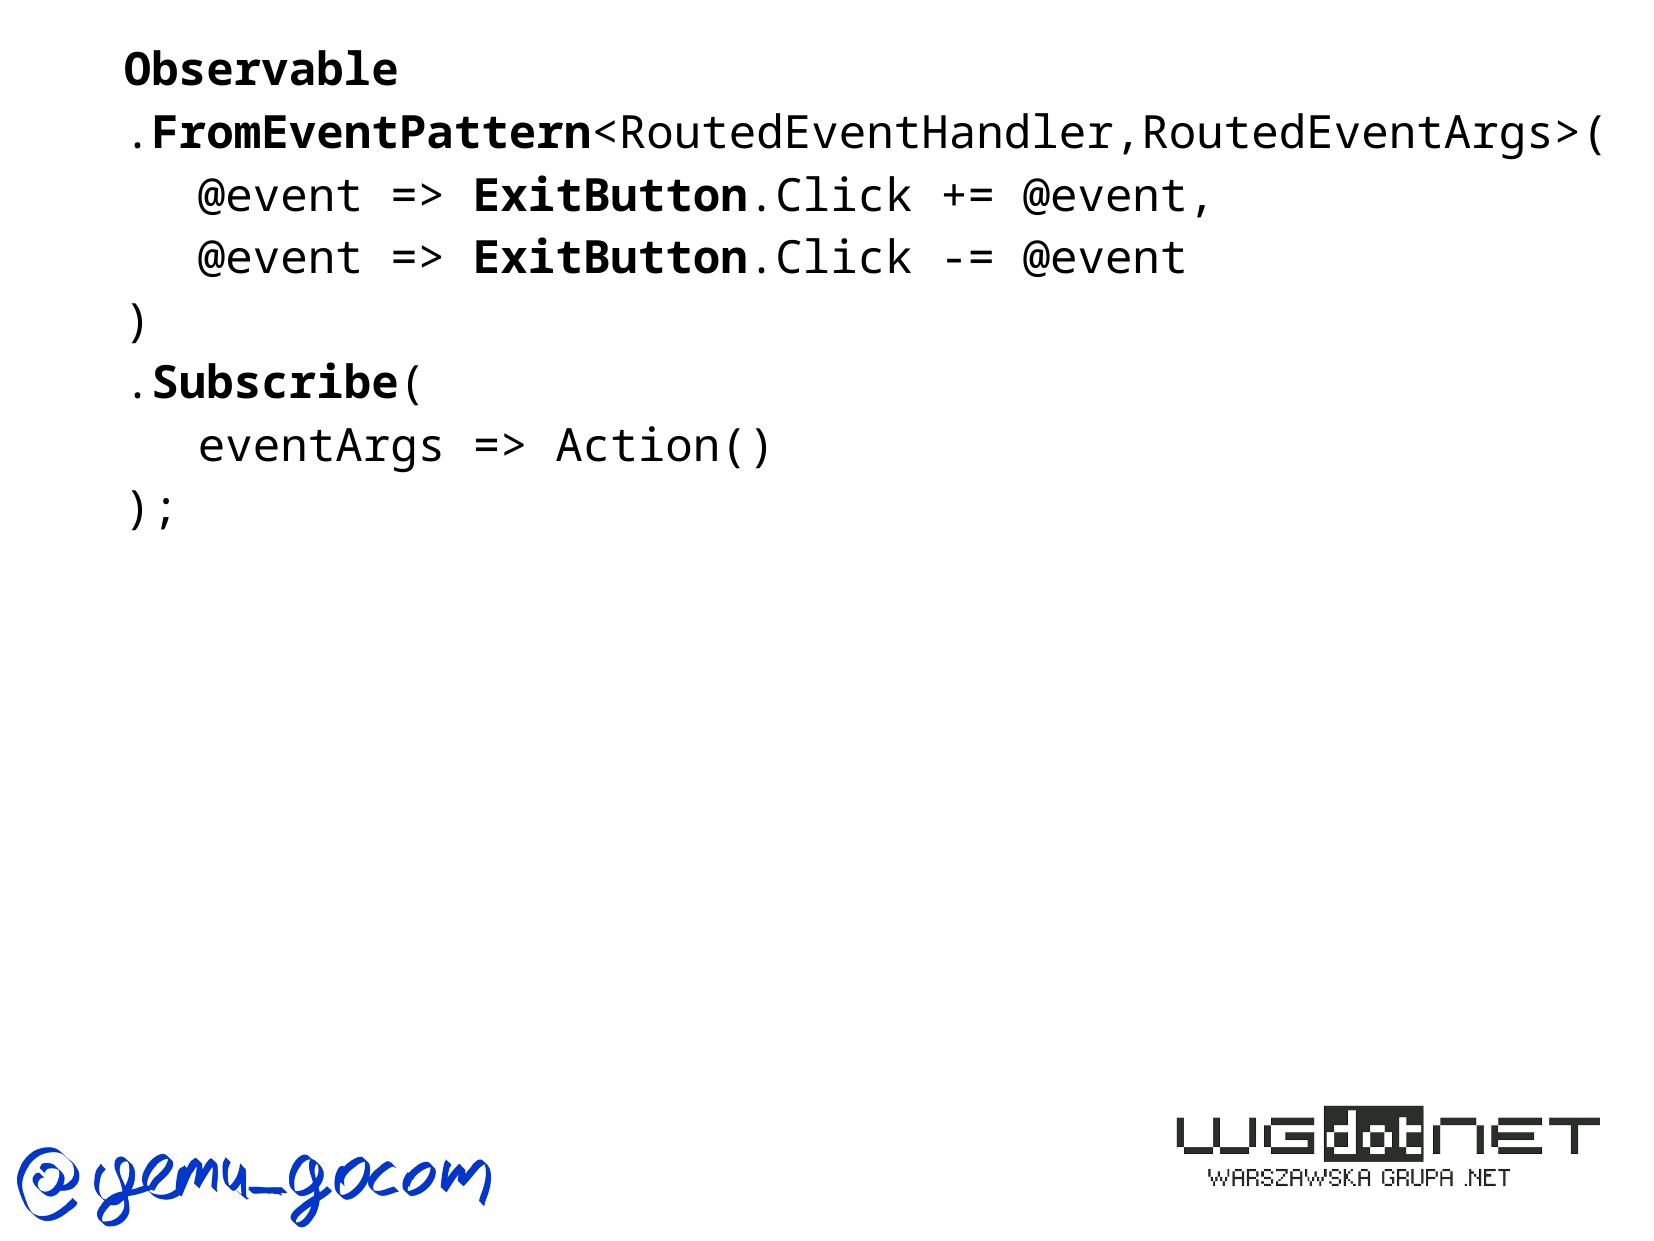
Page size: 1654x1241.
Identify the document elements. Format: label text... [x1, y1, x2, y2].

picture [1169, 1103, 1603, 1193]
text_box Observable .FromEventPattern<RoutedEventHandler,RoutedEventArgs>( @event => ExitButton.Click += @event, @event => ExitButton.Click -= @event ) .Subscribe( eventArgs => Action() ); [35, 29, 1630, 411]
picture [11, 1129, 497, 1241]
